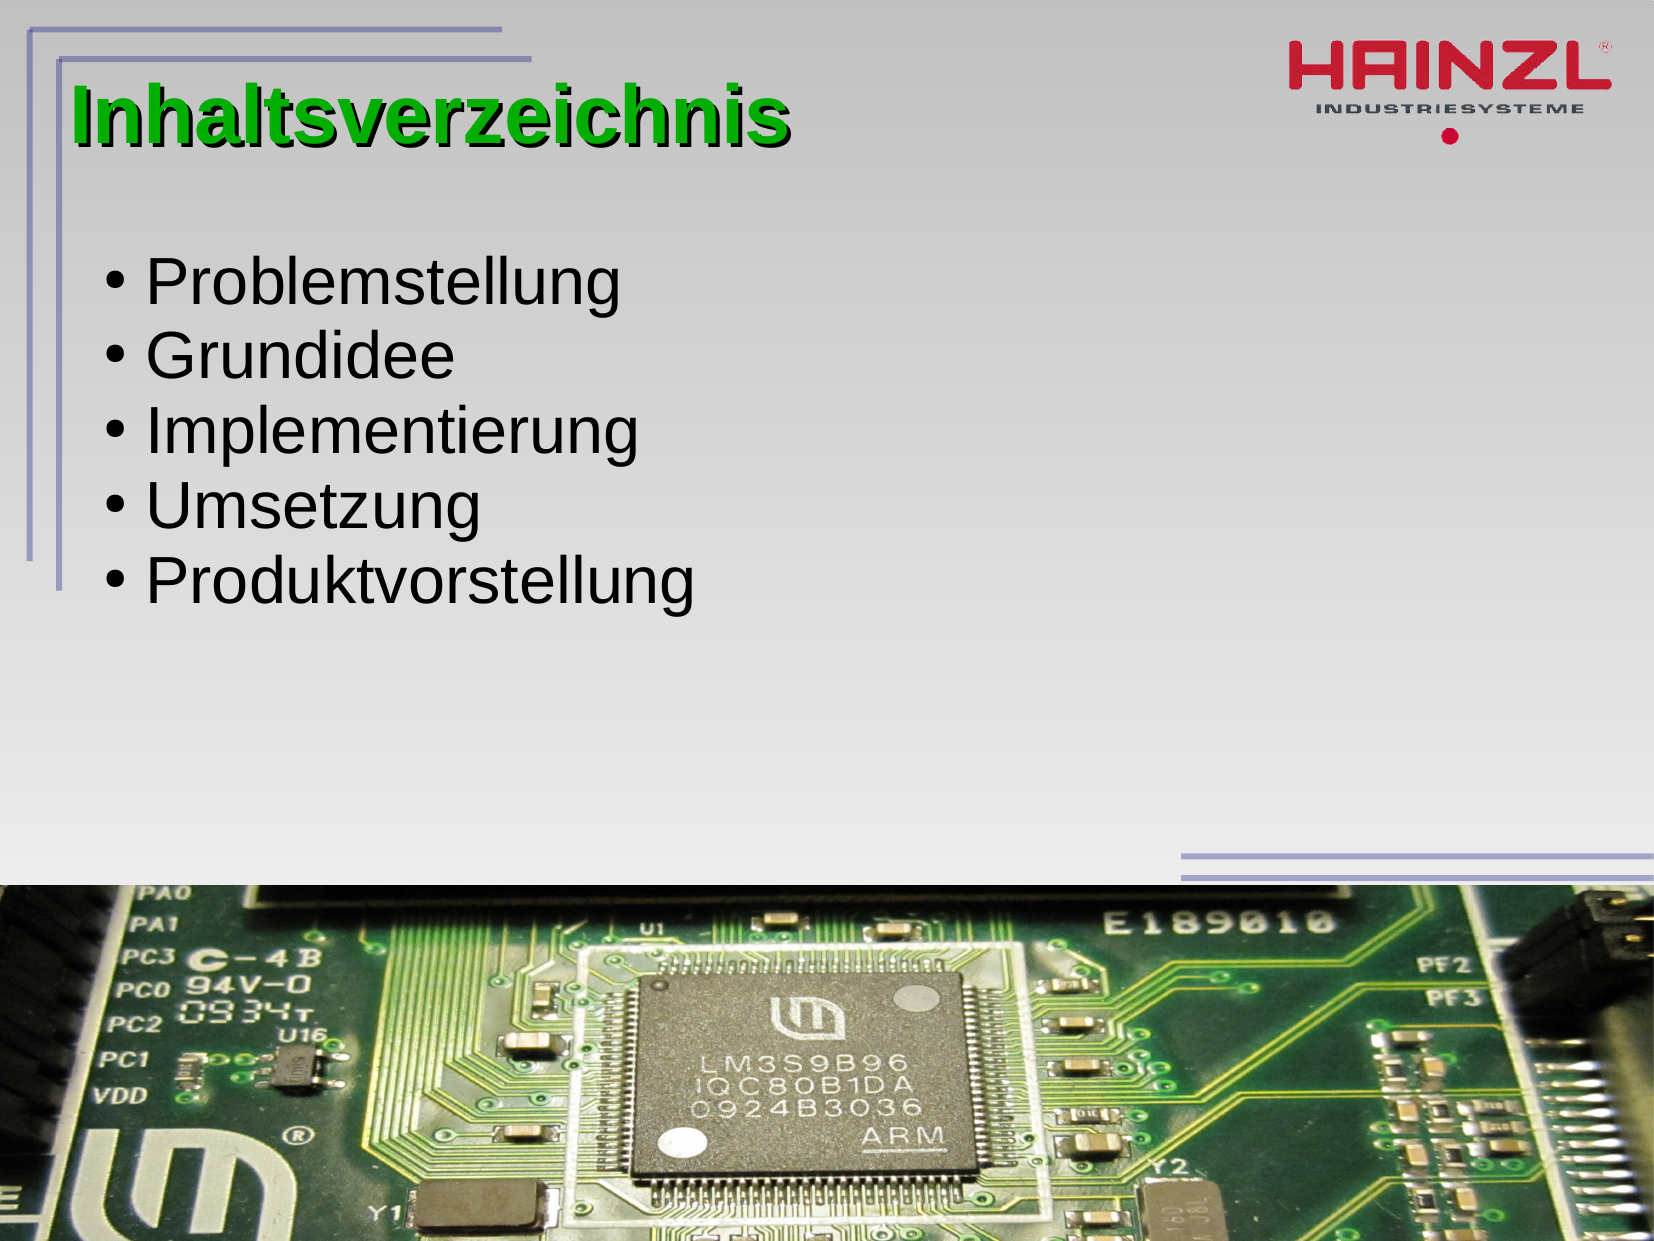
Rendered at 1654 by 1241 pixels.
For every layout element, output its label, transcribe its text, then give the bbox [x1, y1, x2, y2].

picture [1269, 29, 1625, 153]
picture [0, 885, 1654, 1241]
text_box Inhaltsverzeichnis [54, 61, 823, 170]
text_box Problemstellung Grundidee Implementierung Umsetzung Produktvorstellung [88, 236, 1270, 700]
